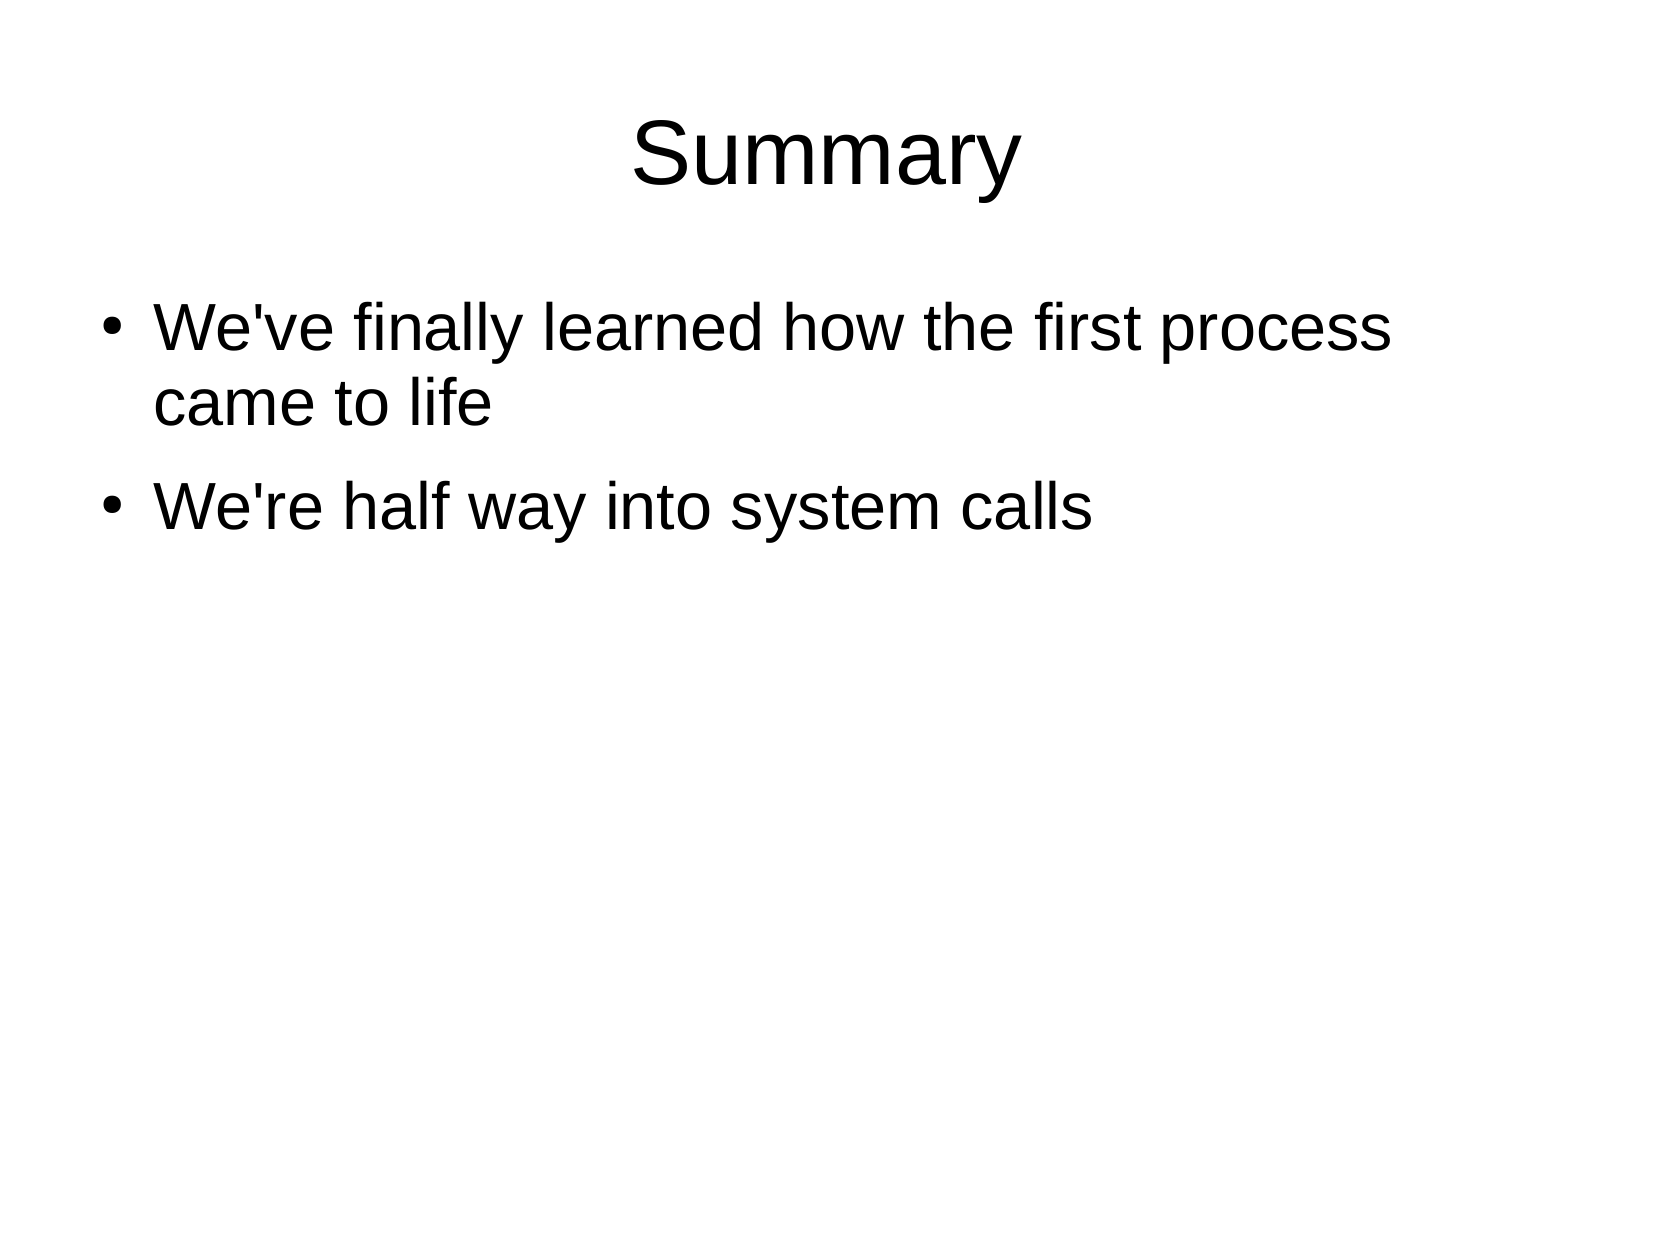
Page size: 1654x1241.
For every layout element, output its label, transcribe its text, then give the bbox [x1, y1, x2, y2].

title Summary [82, 49, 1571, 257]
list We've finally learned how the first process came to life We're half way into system calls [82, 290, 1571, 1010]
